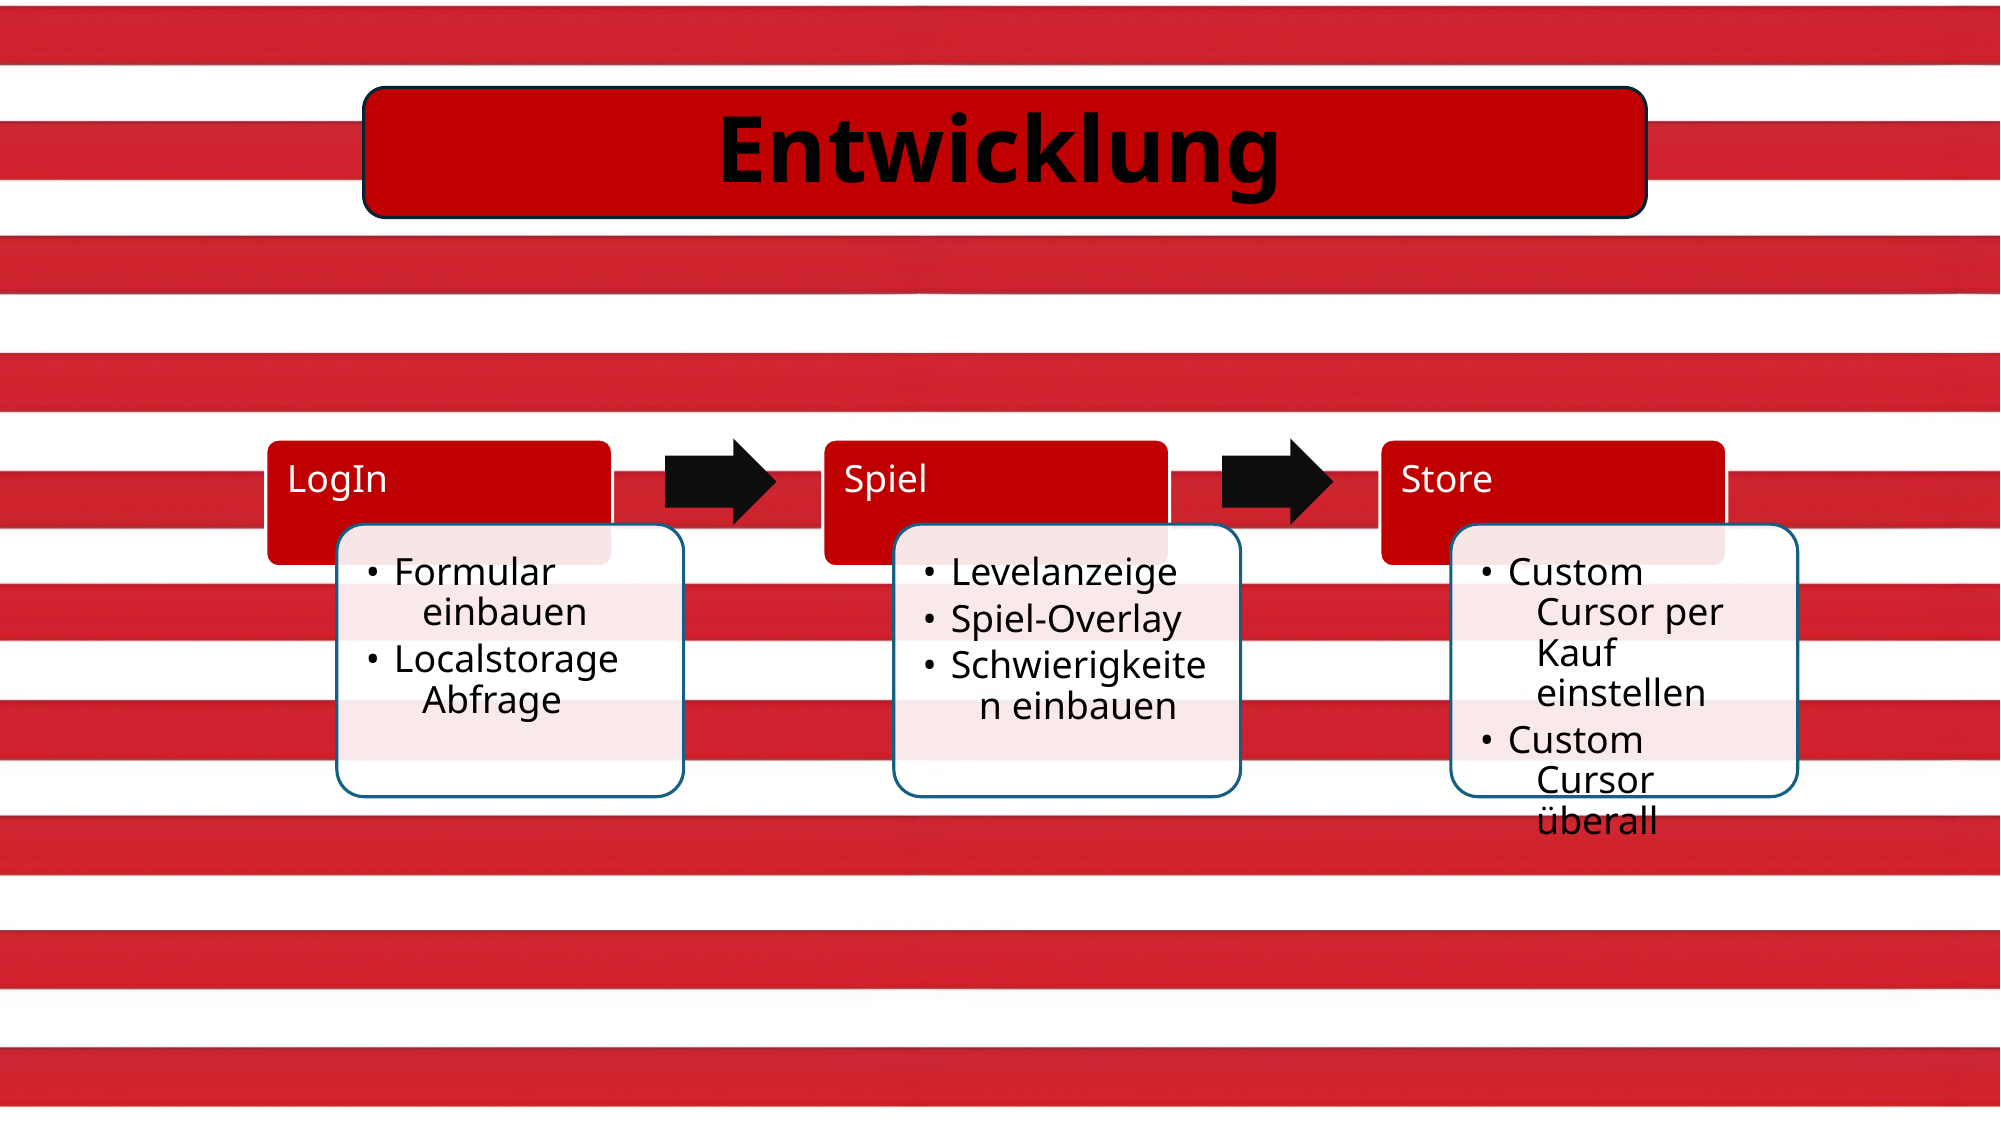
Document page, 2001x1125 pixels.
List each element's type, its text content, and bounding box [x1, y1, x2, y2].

text_box Custom Cursor per Kauf einstellen Custom Cursor überall [1450, 524, 1798, 797]
text_box LogIn [265, 439, 613, 567]
text_box Formular einbauen Localstorage Abfrage [336, 524, 684, 797]
text_box Spiel [822, 439, 1170, 567]
text_box Store [1379, 439, 1727, 567]
text_box [665, 438, 777, 525]
text_box Levelanzeige Spiel-Overlay Schwierigkeiten einbauen [893, 524, 1241, 797]
text_box [1222, 438, 1334, 525]
picture [0, 0, 2000, 1125]
text_box Entwicklung [133, 46, 1867, 259]
